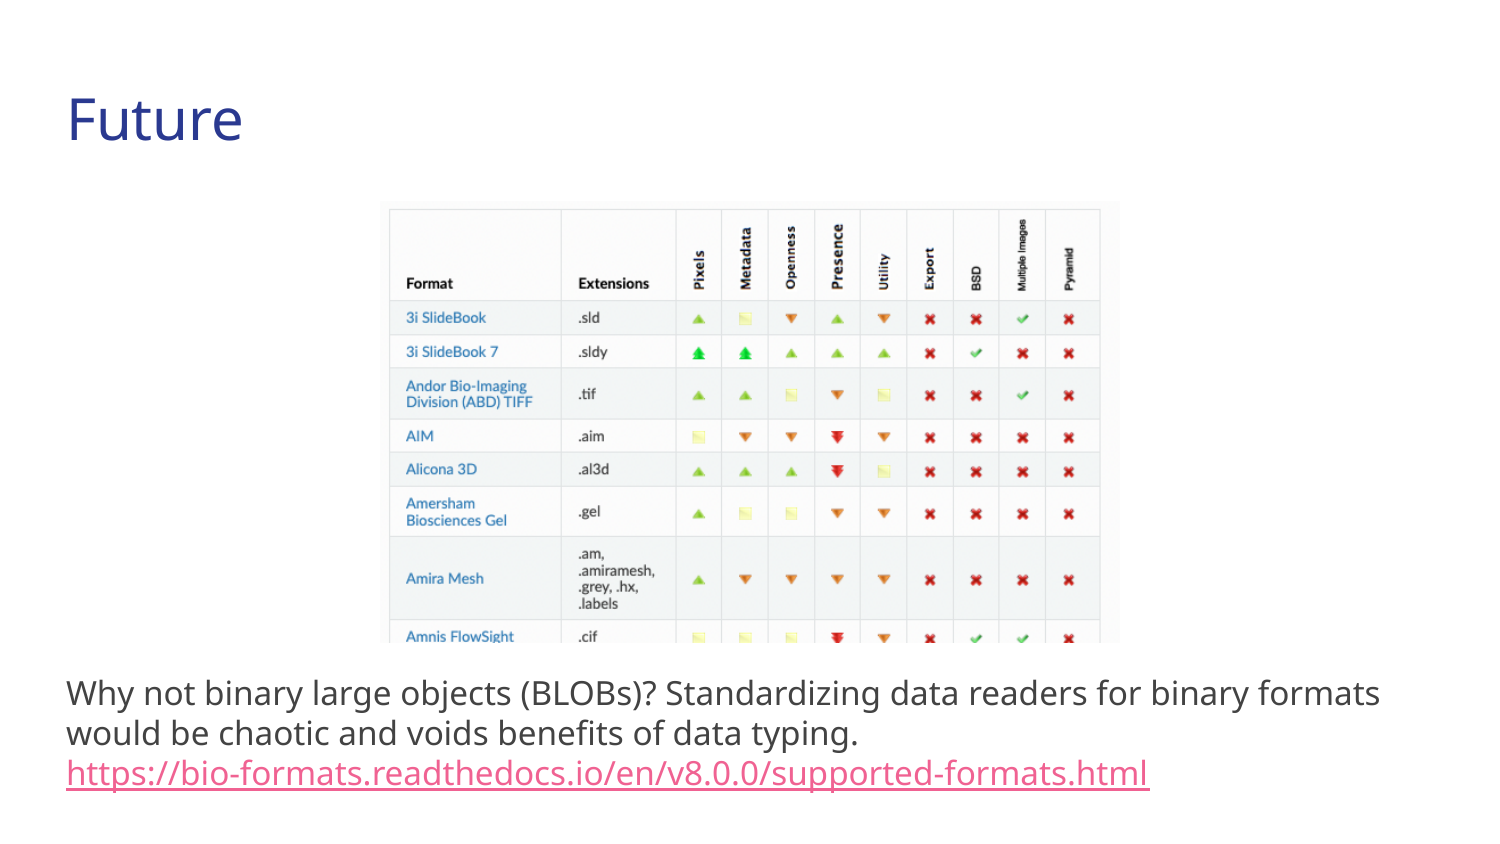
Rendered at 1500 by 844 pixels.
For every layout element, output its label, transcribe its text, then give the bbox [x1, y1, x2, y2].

text_box Why not binary large objects (BLOBs)? Standardizing data readers for binary formats would be chaotic and voids benefits of data typing. https://bio-formats.readthedocs.io/en/v8.0.0/supported-formats.html [51, 657, 1494, 793]
picture [380, 201, 1120, 643]
title Future [51, 67, 1449, 167]
